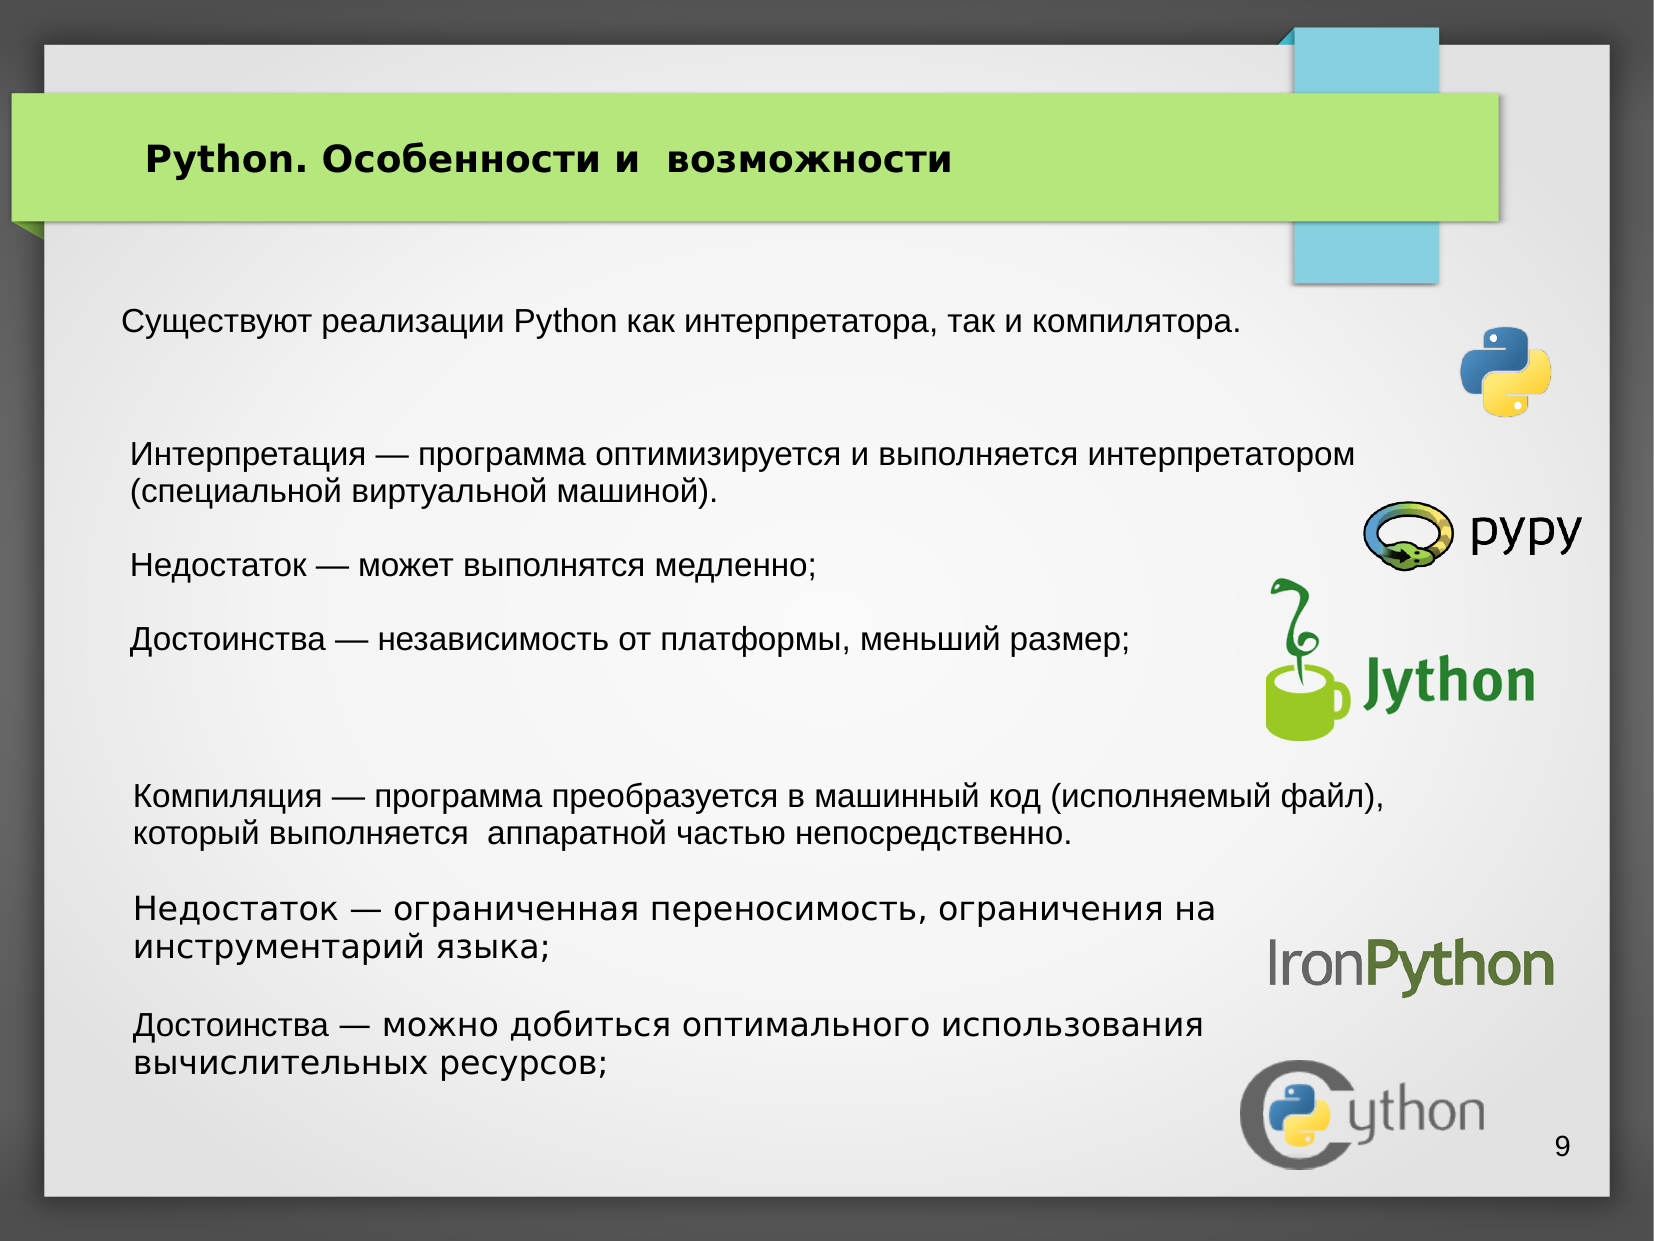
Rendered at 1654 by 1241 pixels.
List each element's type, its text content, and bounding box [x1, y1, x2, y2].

text_box Компиляция — программа преобразуется в машинный код (исполняемый файл), который выполняется аппаратной частью непосредственно. Недостаток — ограниченная переносимость, ограничения на инструментарий языка; Достоинства — можно добиться оптимального использования вычислительных ресурсов; [118, 769, 1441, 1090]
picture [0, 0, 1654, 1241]
text_box Python. Особенности и возможности [129, 129, 969, 189]
text_box Интерпретация — программа оптимизируется и выполняется интерпретатором (специальной виртуальной машиной). Недостаток — может выполнятся медленно; Достоинства — независимость от платформы, меньший размер; [129, 431, 1394, 662]
text_box Существуют реализации Python как интерпретатора, так и компилятора. [106, 295, 1378, 385]
